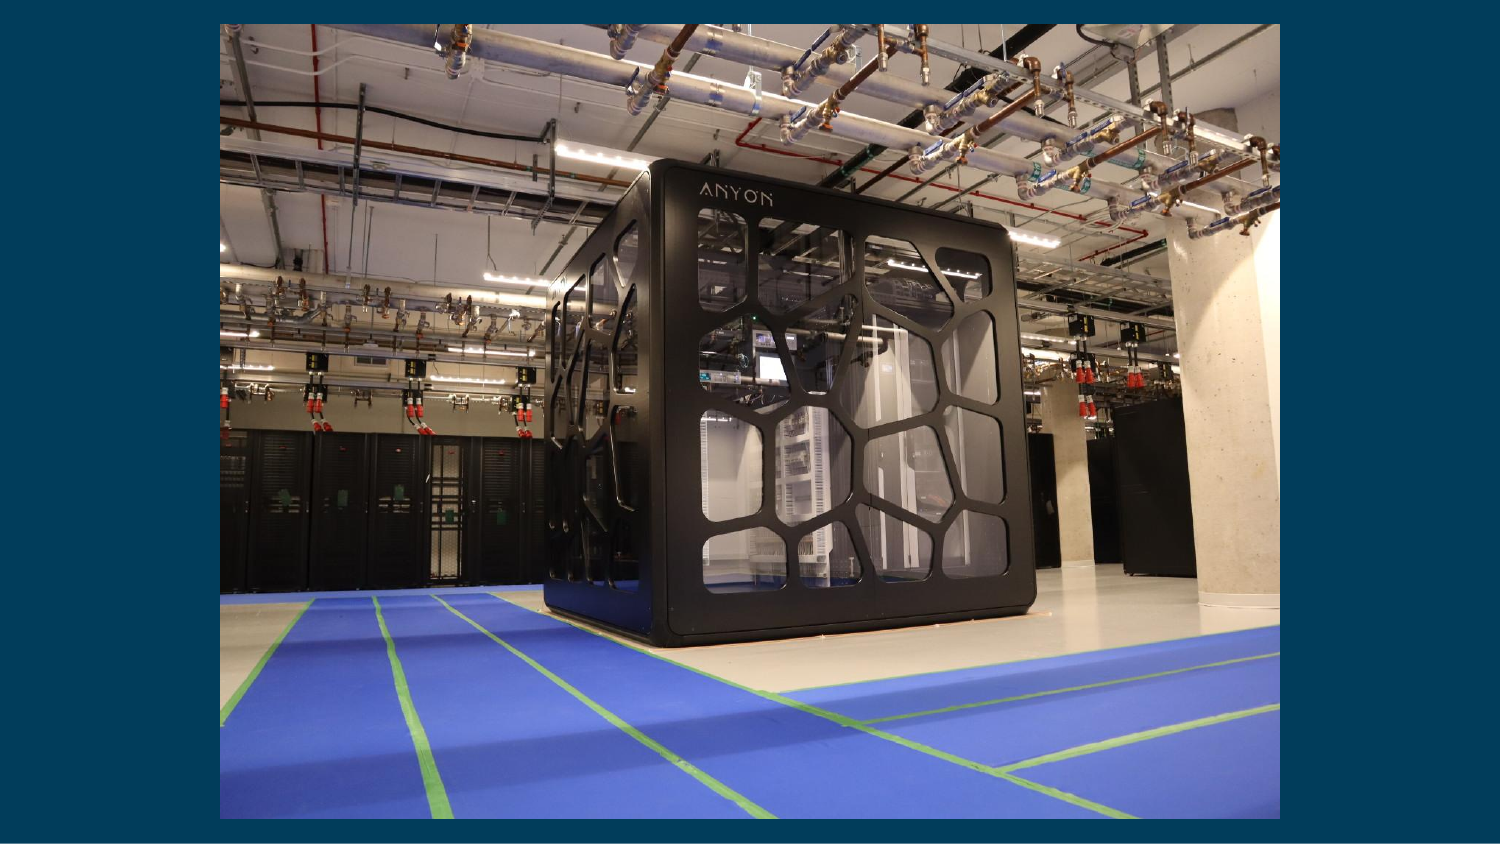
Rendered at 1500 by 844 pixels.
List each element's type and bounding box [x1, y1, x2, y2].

picture [221, 25, 1279, 818]
